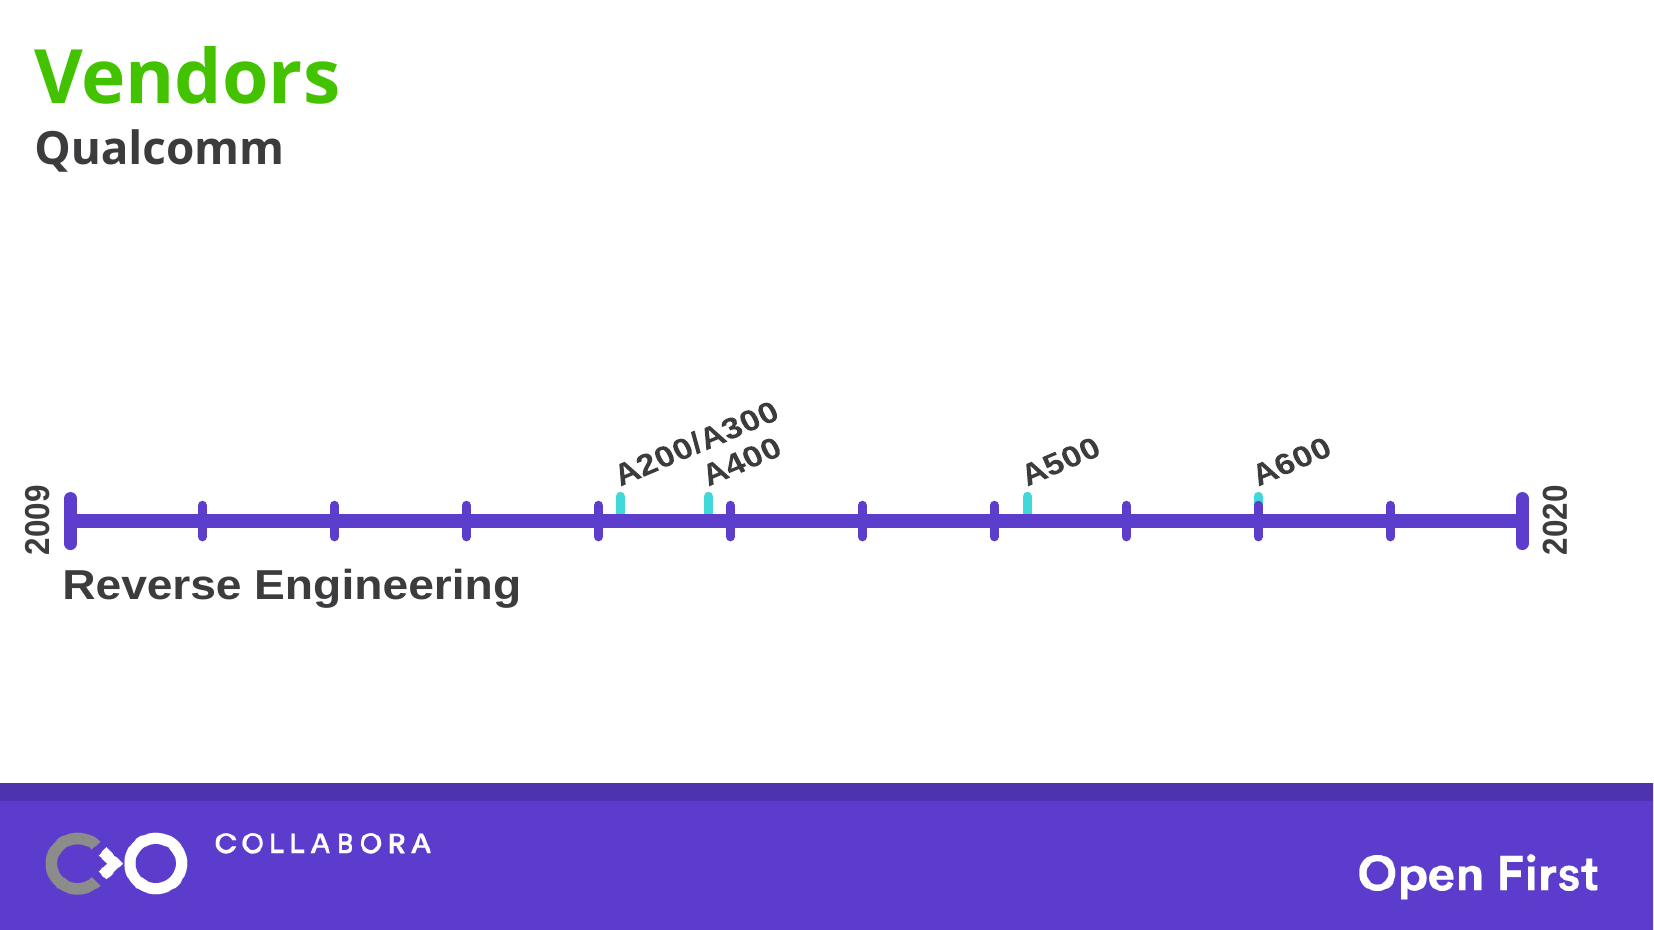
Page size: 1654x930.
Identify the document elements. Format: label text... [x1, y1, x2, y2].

title Vendors Qualcomm [34, 28, 1607, 193]
picture [0, 0, 1654, 930]
